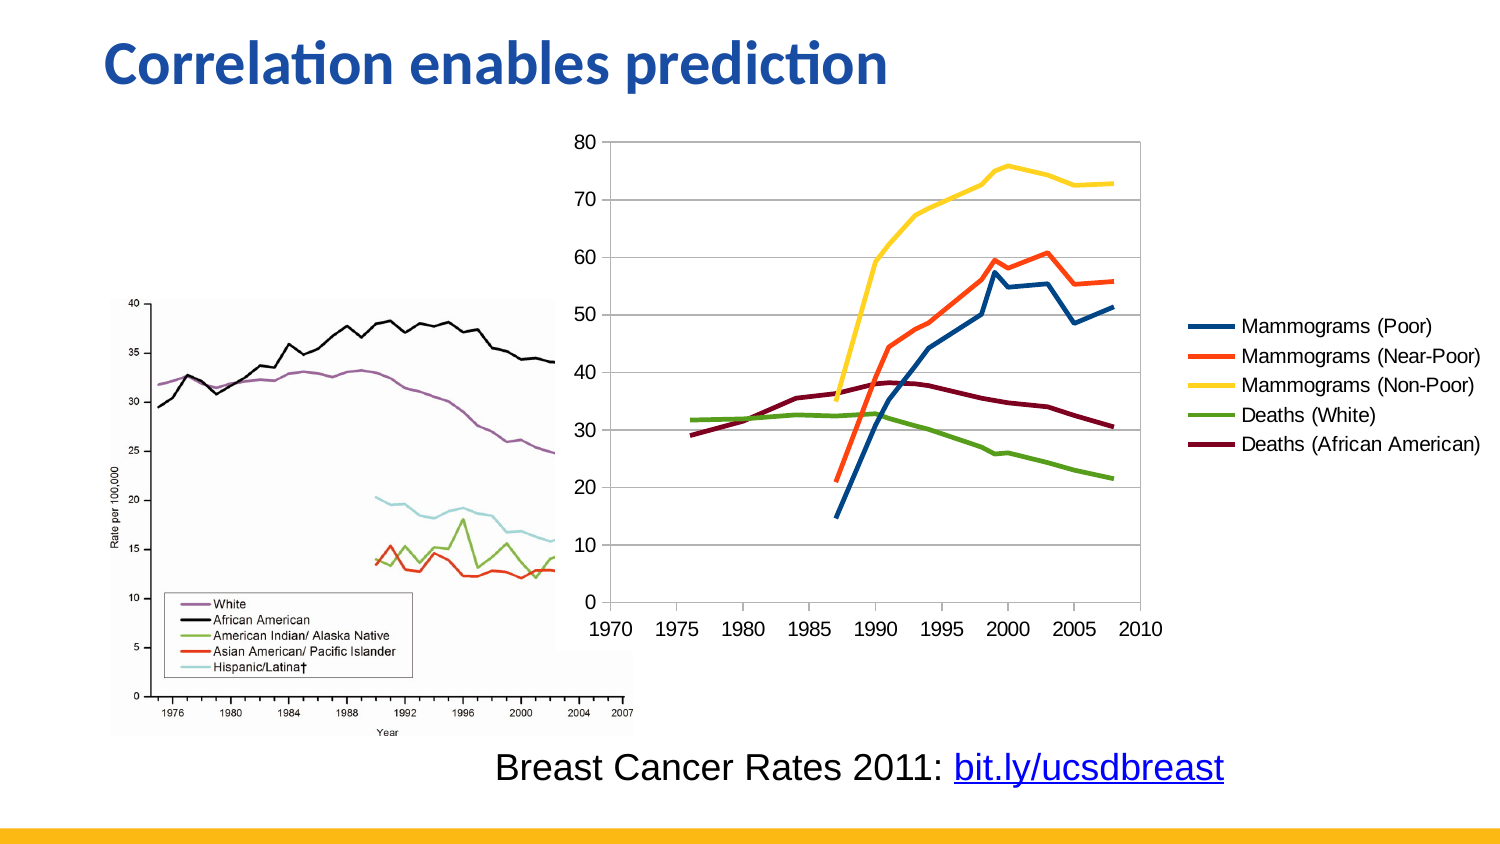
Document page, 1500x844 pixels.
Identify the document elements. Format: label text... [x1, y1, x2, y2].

picture [110, 299, 633, 736]
text_box Correlation enables prediction [90, 30, 1440, 227]
text_box Breast Cancer Rates 2011: bit.ly/ucsdbreast [480, 735, 1245, 811]
chart [555, 120, 1500, 652]
